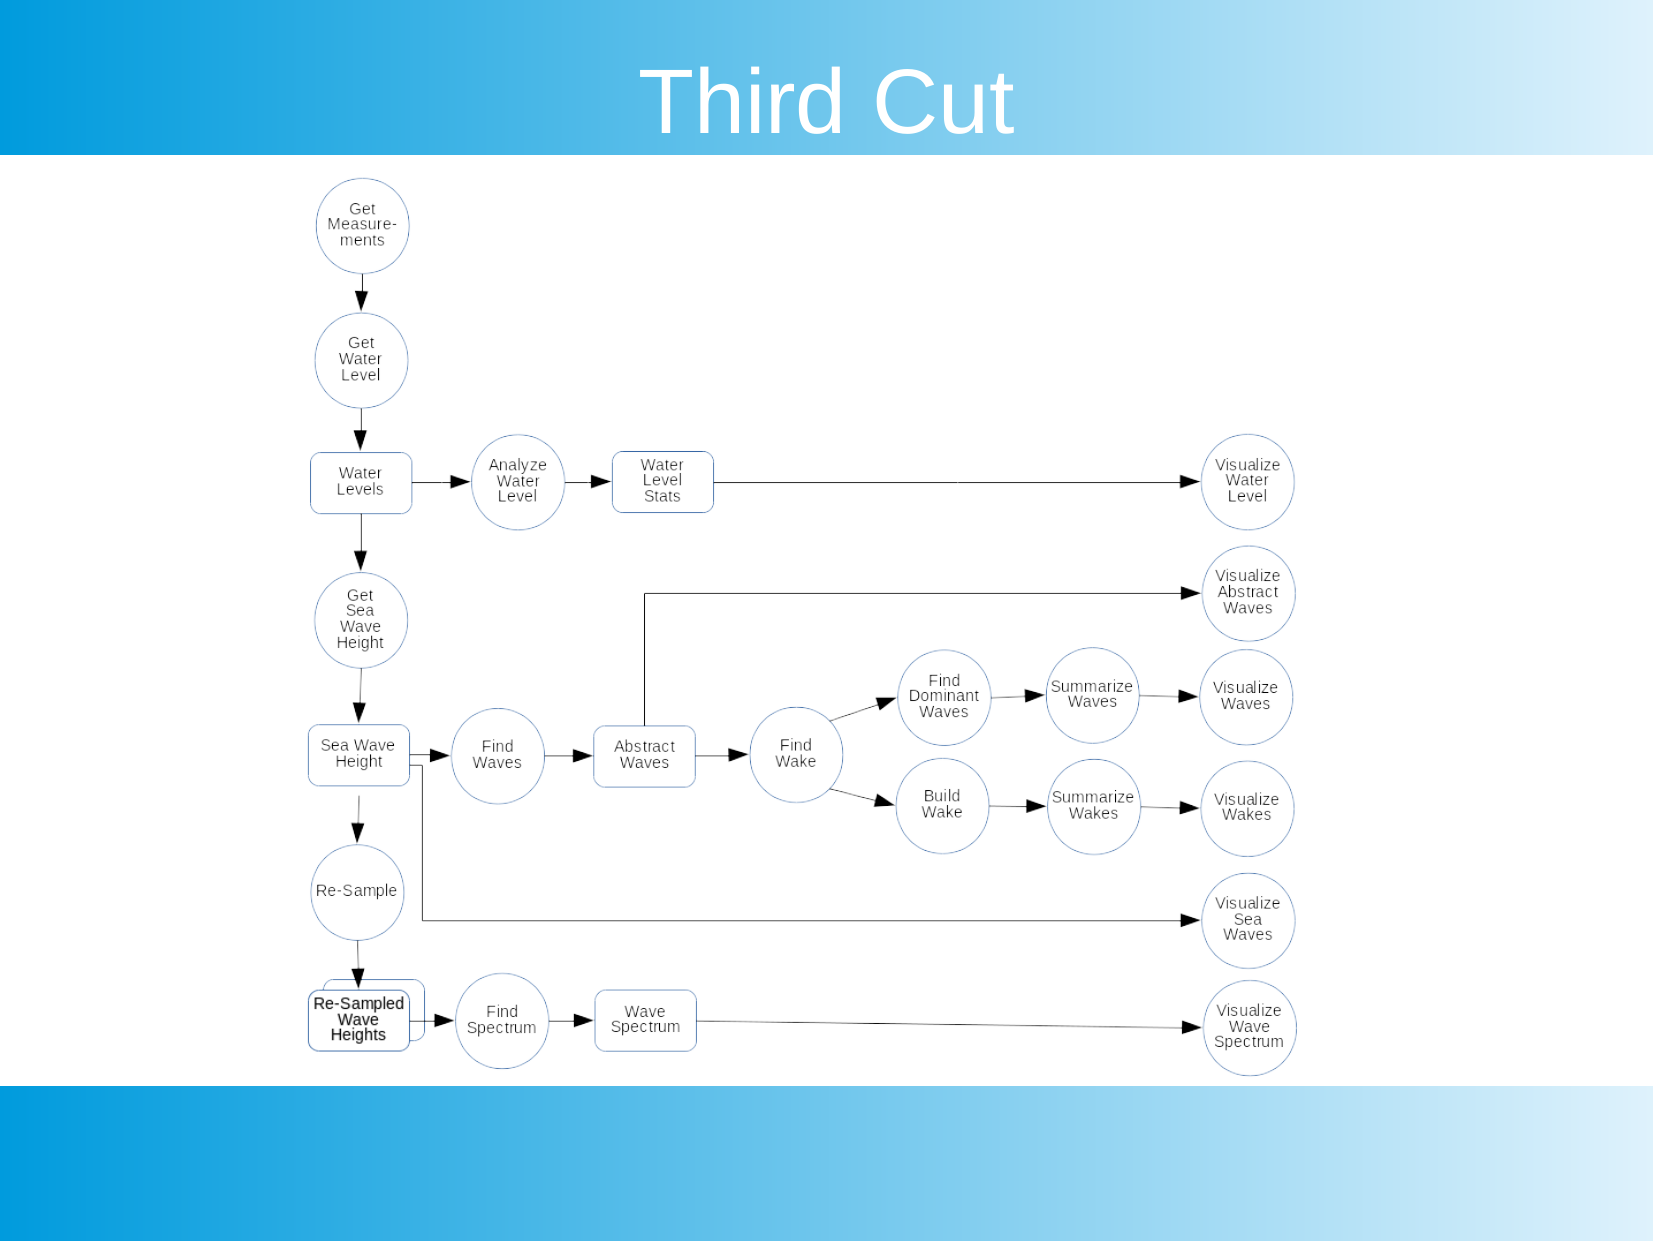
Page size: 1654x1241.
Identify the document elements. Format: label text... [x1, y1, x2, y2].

picture [279, 165, 1495, 1106]
title Third Cut [82, 49, 1571, 155]
